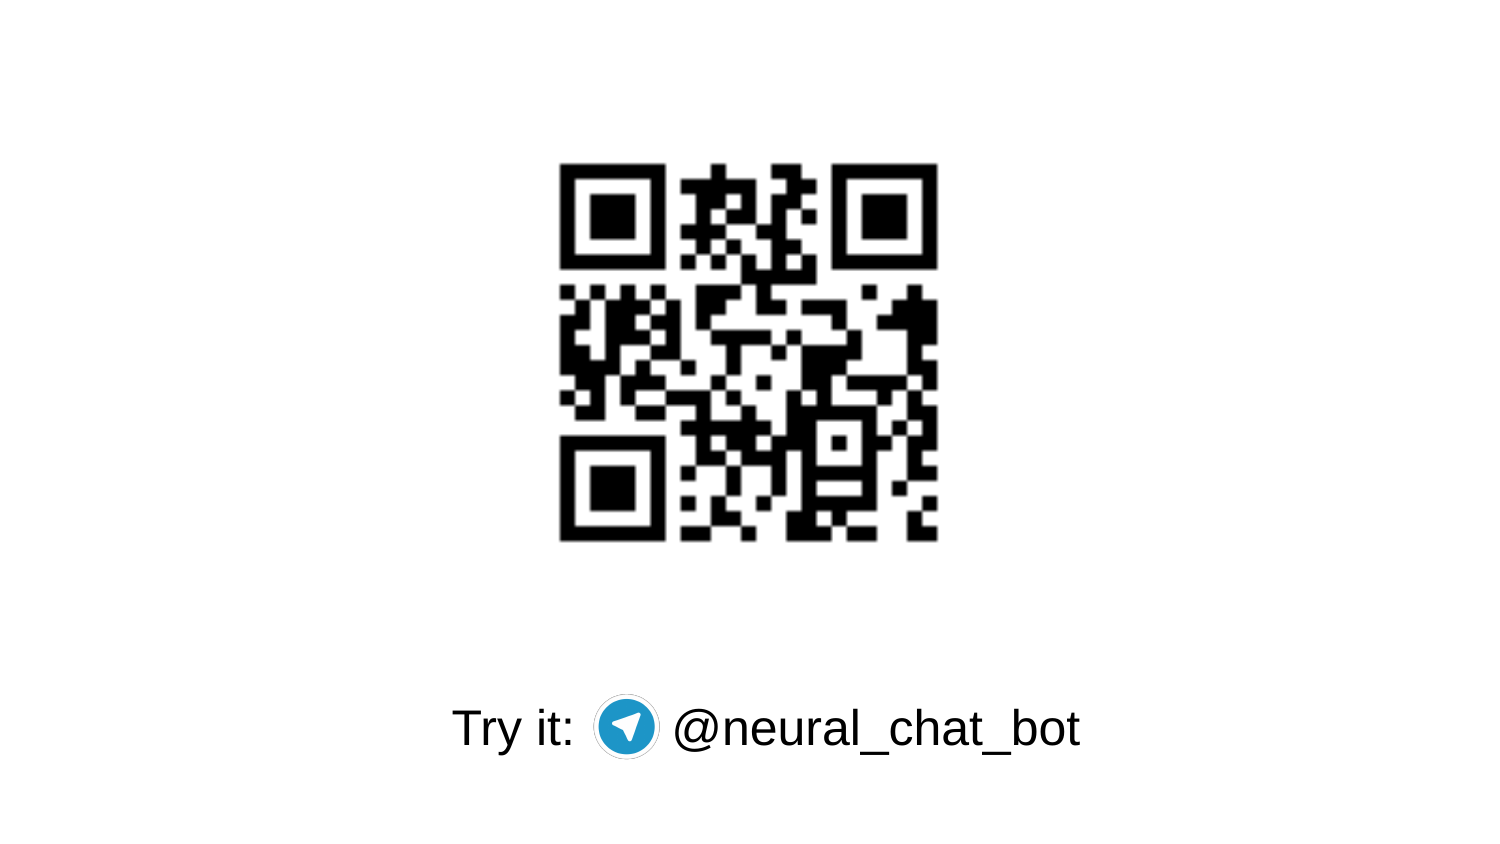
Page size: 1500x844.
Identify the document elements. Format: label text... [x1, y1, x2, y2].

picture [591, 692, 663, 763]
picture [501, 105, 999, 603]
text_box Try it: @neural_chat_bot [436, 680, 1138, 763]
